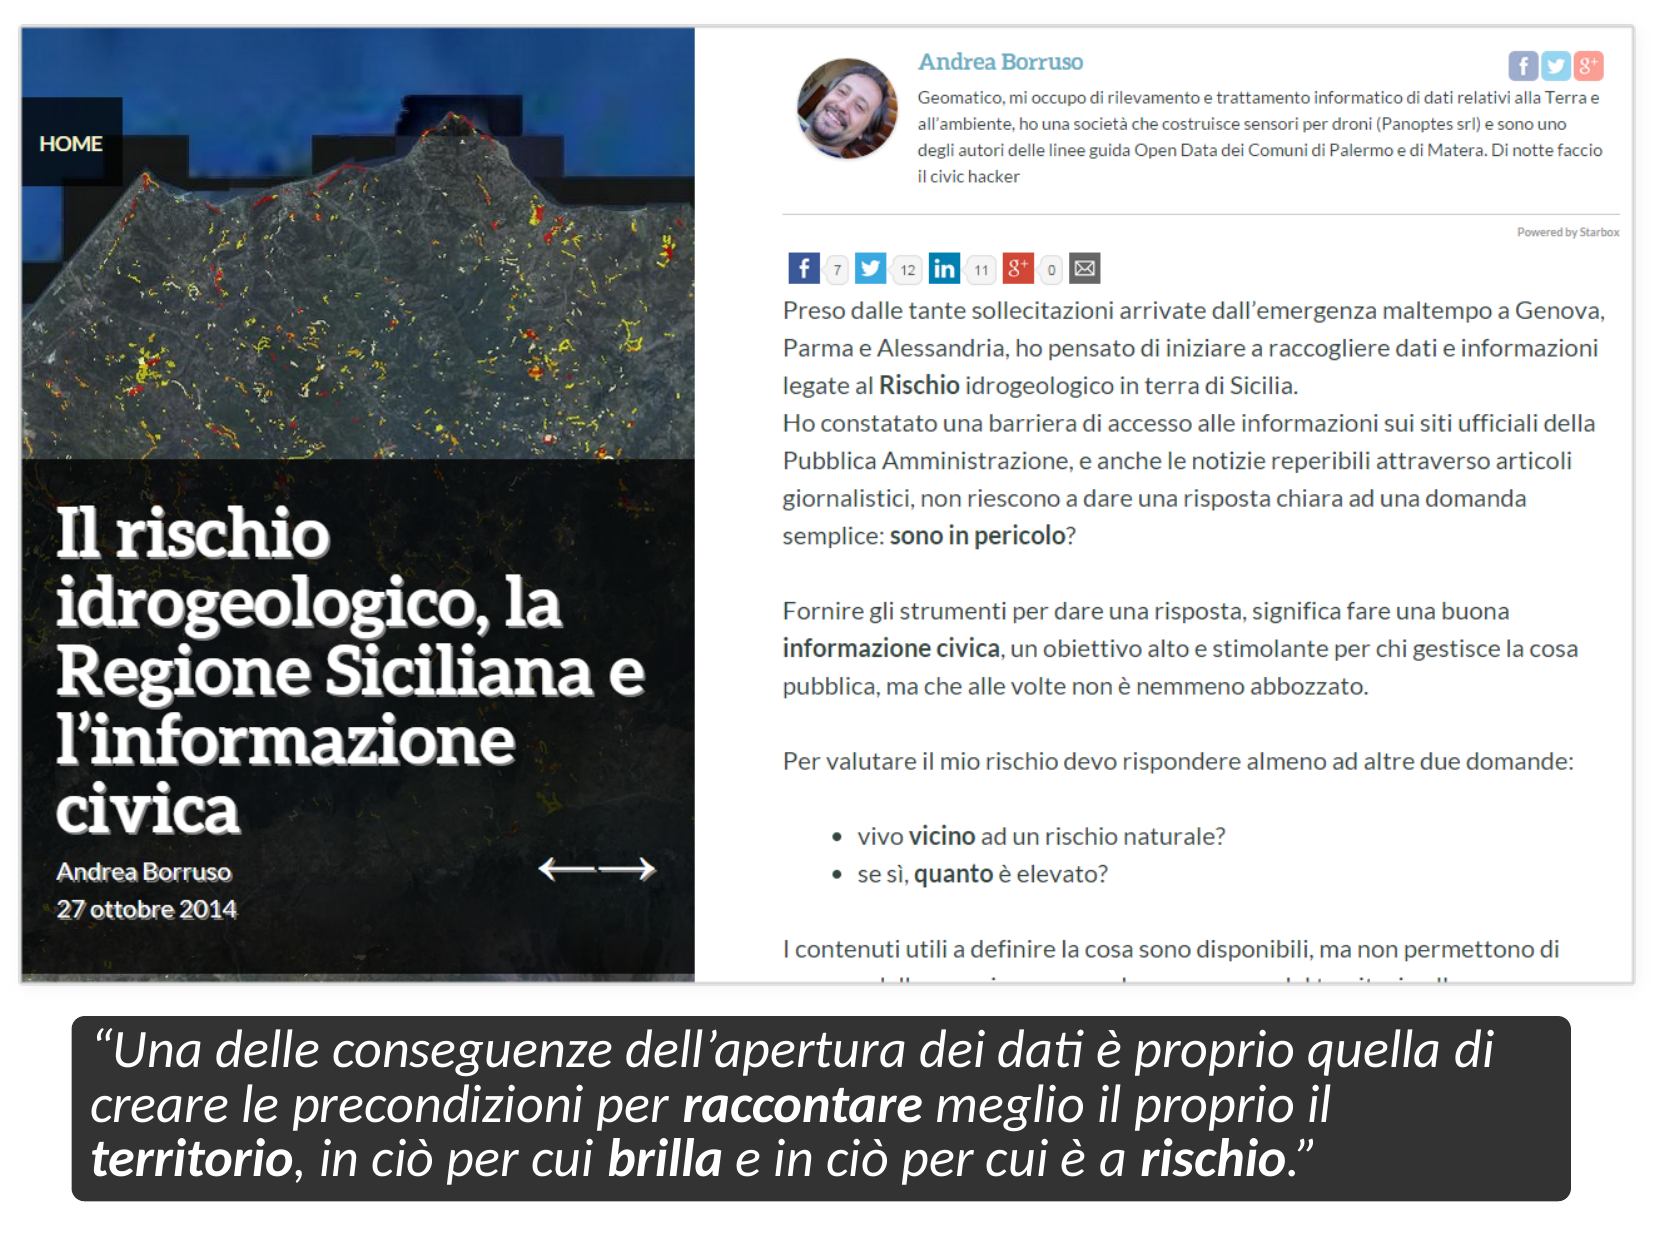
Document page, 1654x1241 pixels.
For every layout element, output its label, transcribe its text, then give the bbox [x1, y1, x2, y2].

text_box “Una delle conseguenze dell’apertura dei dati è proprio quella di creare le precondizioni per raccontare meglio il proprio il territorio, in ciò per cui brilla e in ciò per cui è a rischio.” [71, 1016, 1571, 1202]
picture [0, 6, 1654, 1004]
